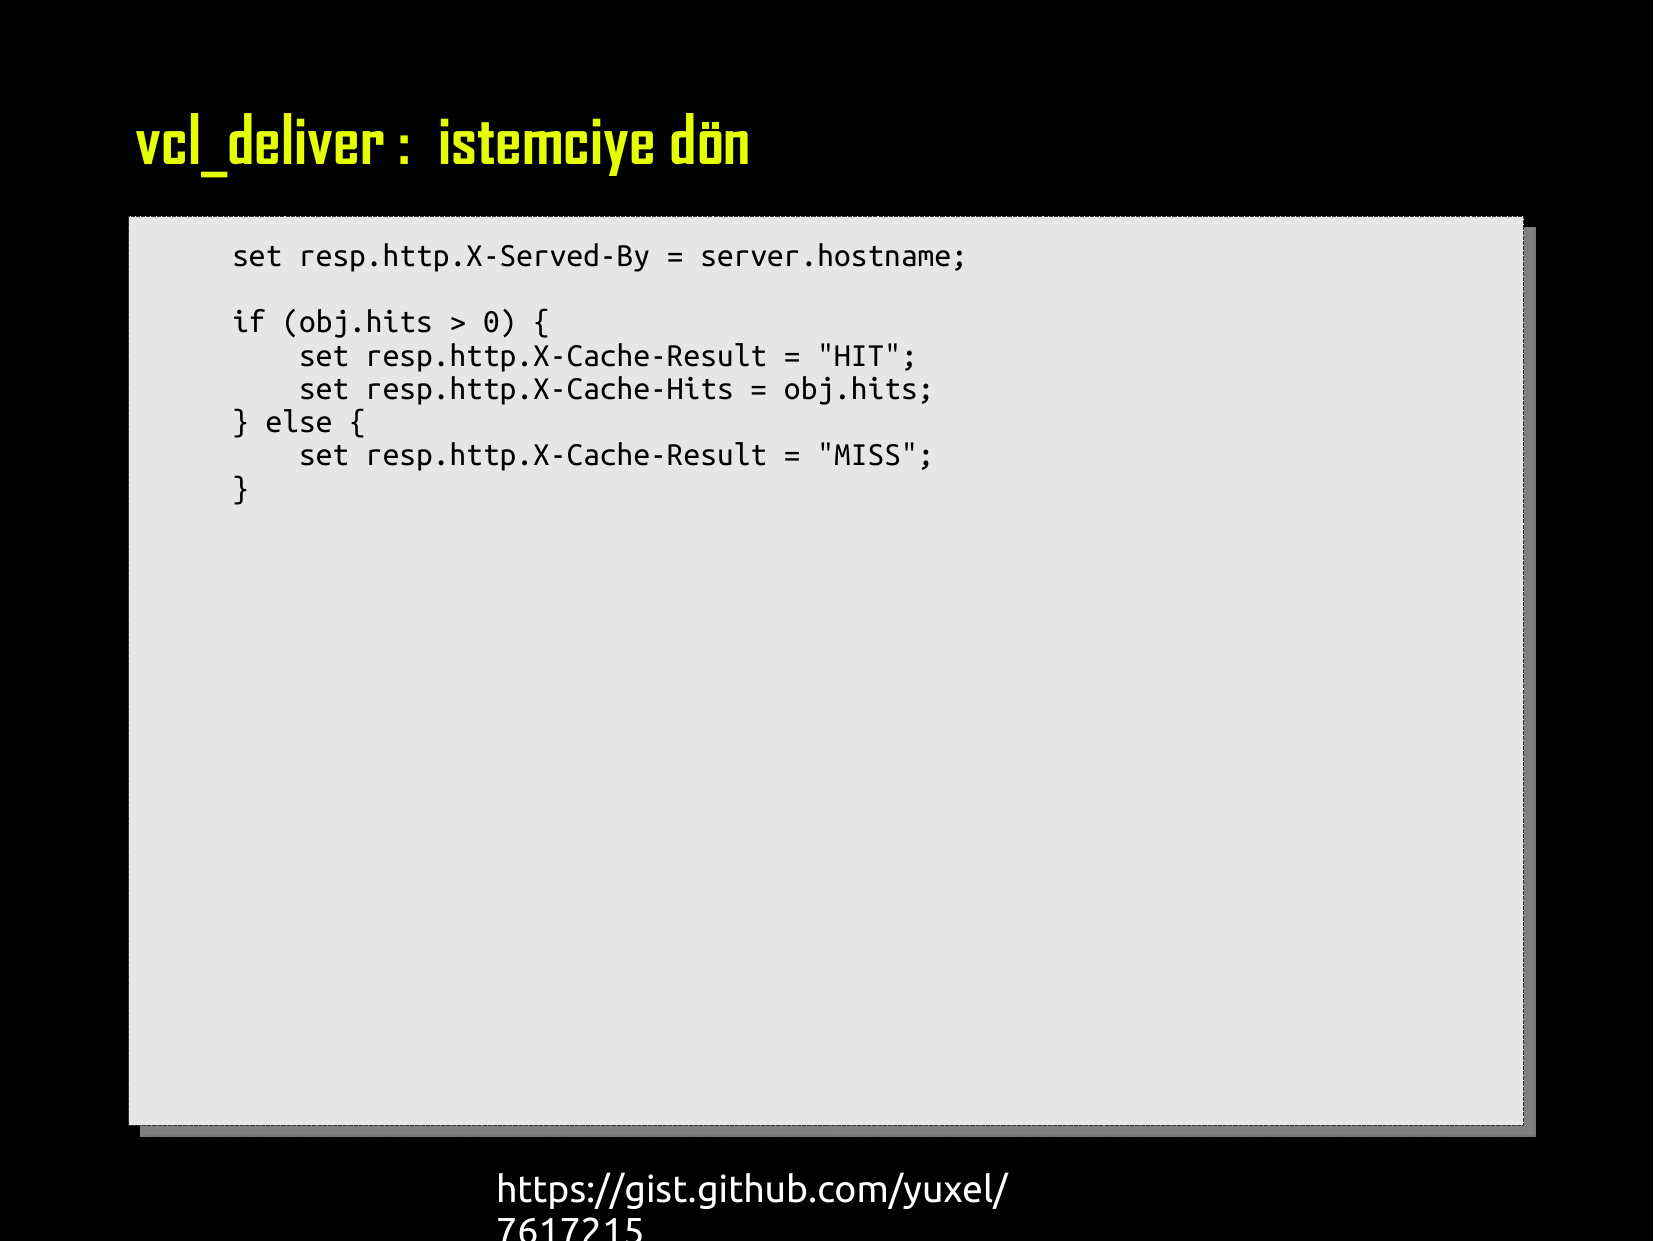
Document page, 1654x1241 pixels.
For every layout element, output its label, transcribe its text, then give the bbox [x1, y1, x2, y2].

text_box vcl_deliver : istemciye dön [120, 90, 769, 186]
text_box set resp.http.X-Served-By = server.hostname; if (obj.hits > 0) { set resp.http.X-Cache-Result = "HIT"; set resp.http.X-Cache-Hits = obj.hits; } else { set resp.http.X-Cache-Result = "MISS"; } [150, 231, 1531, 515]
text_box https://gist.github.com/yuxel/7617215 [481, 1159, 1172, 1217]
text_box [128, 216, 1524, 1126]
